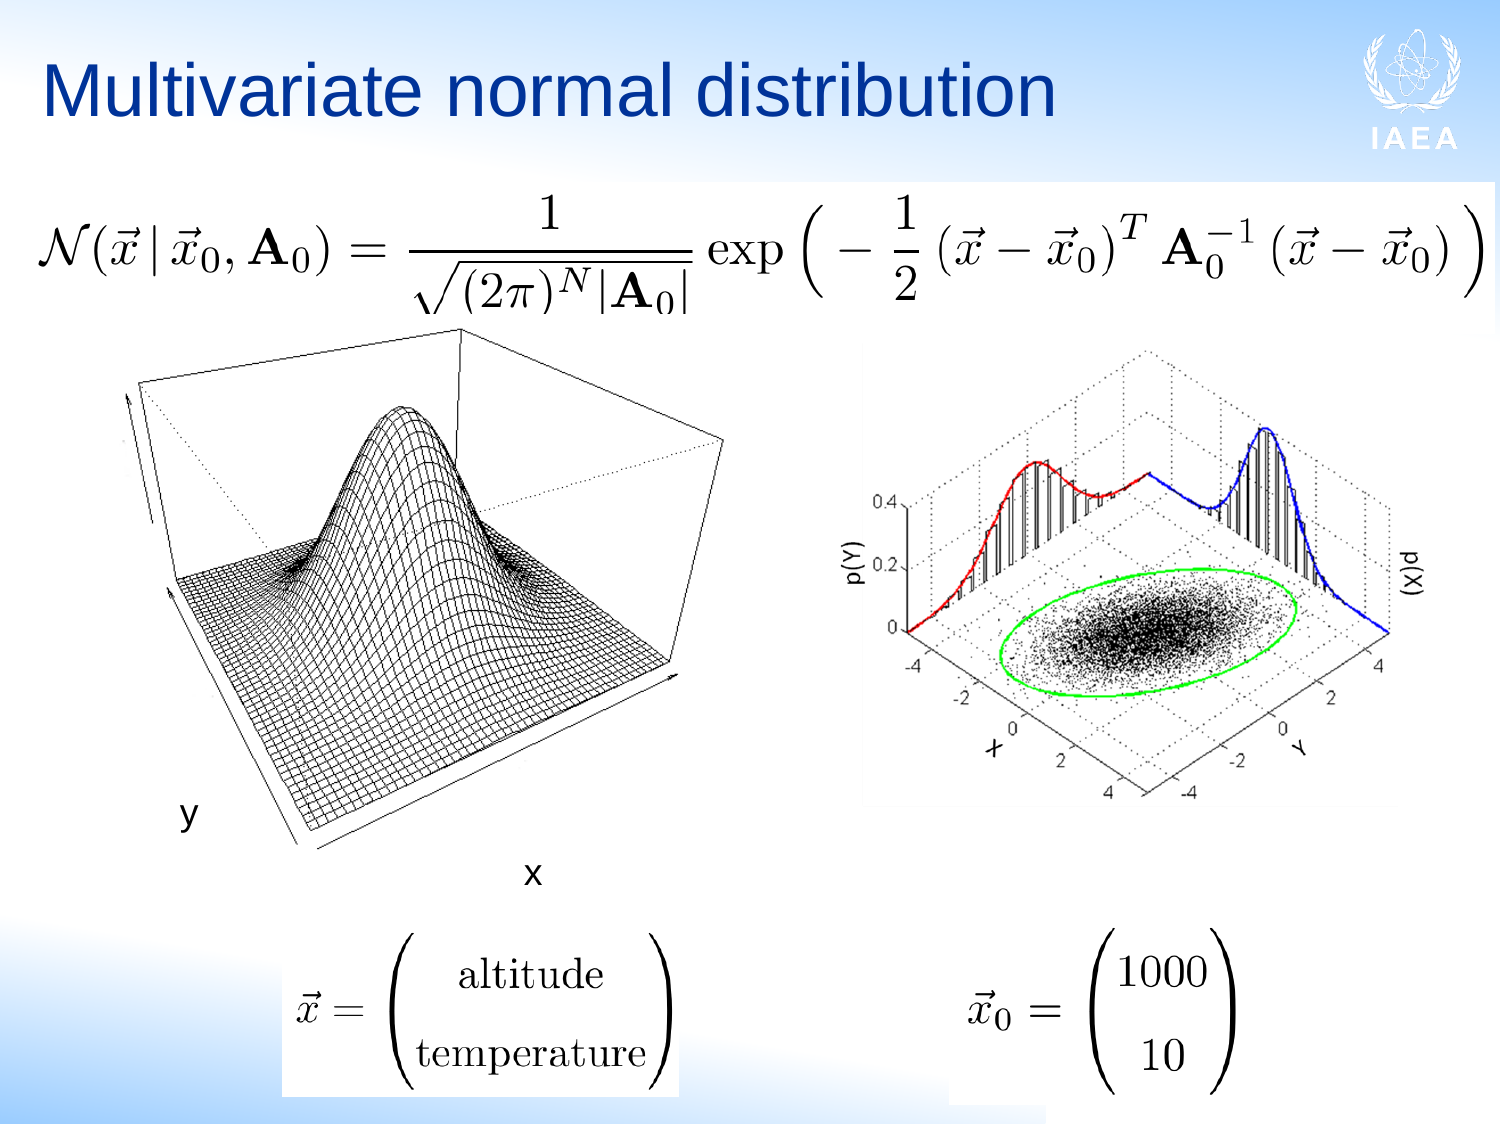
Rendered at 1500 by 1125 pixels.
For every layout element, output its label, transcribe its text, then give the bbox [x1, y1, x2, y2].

picture [1363, 29, 1461, 149]
picture [949, 918, 1249, 1105]
picture [824, 341, 1440, 807]
text_box x [509, 844, 558, 902]
title Multivariate normal distribution [41, 5, 1185, 174]
text_box y [165, 784, 214, 842]
picture [29, 182, 1495, 864]
picture [282, 926, 679, 1097]
